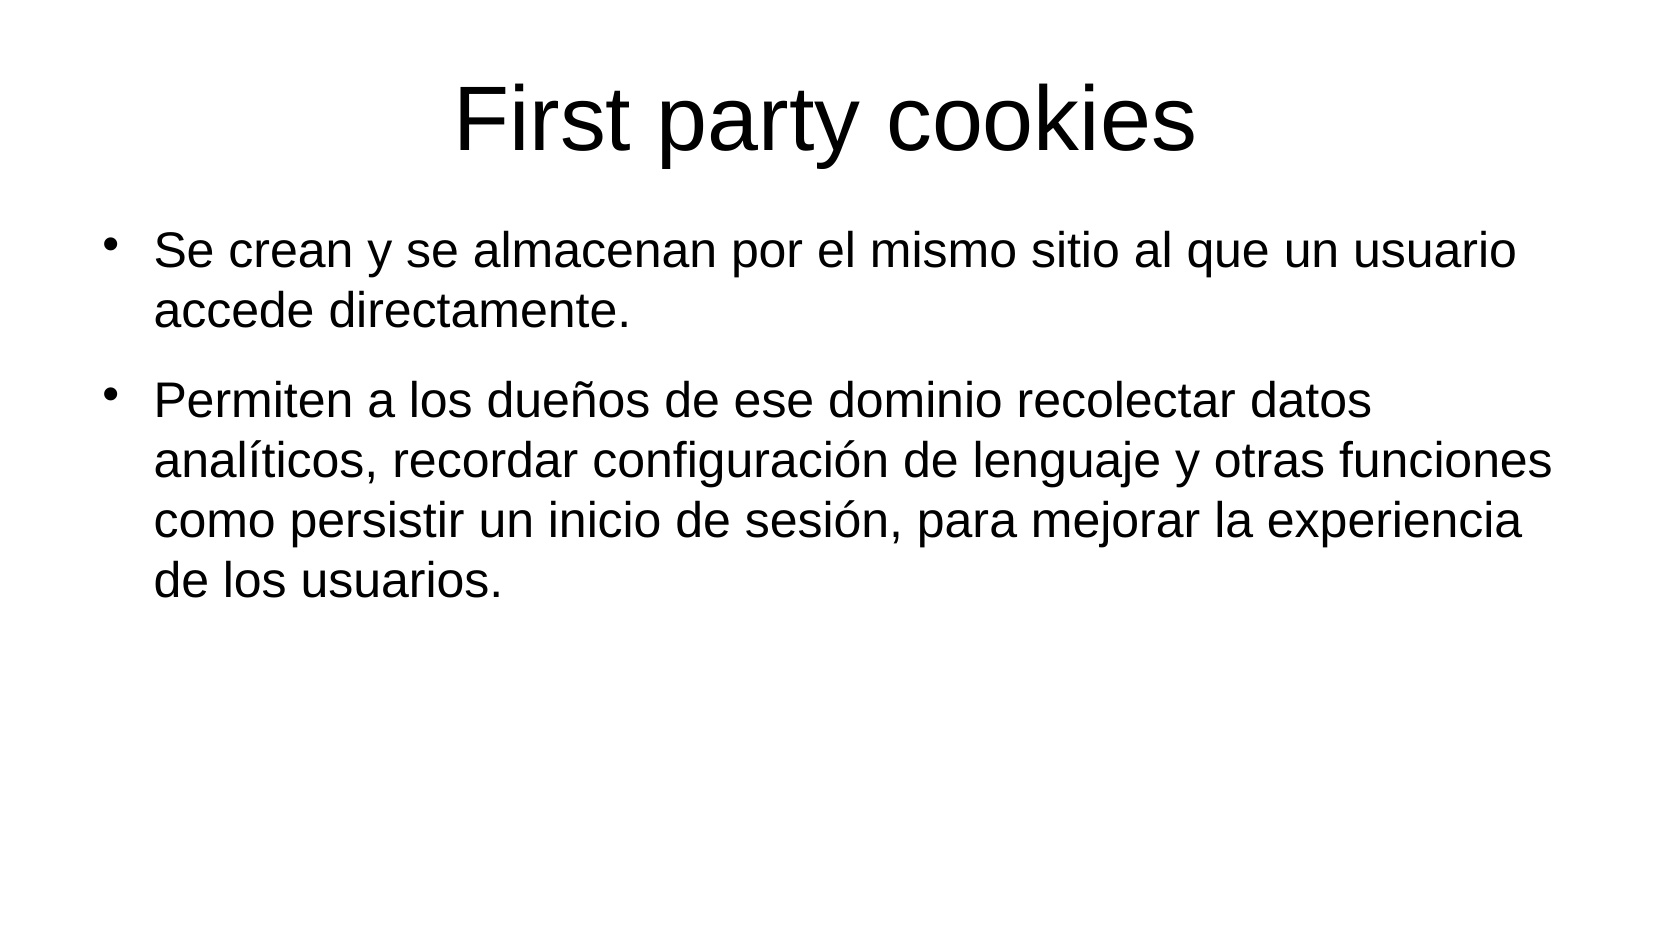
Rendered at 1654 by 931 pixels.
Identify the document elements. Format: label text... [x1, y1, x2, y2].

text_box First party cookies [82, 37, 1569, 191]
text_box Se crean y se almacenan por el mismo sitio al que un usuario accede directamente. Permiten a los dueños de ese dominio recolectar datos analíticos, recordar configuración de lenguaje y otras funciones como persistir un inicio de sesión, para mejorar la experiencia de los usuarios. [82, 217, 1569, 756]
